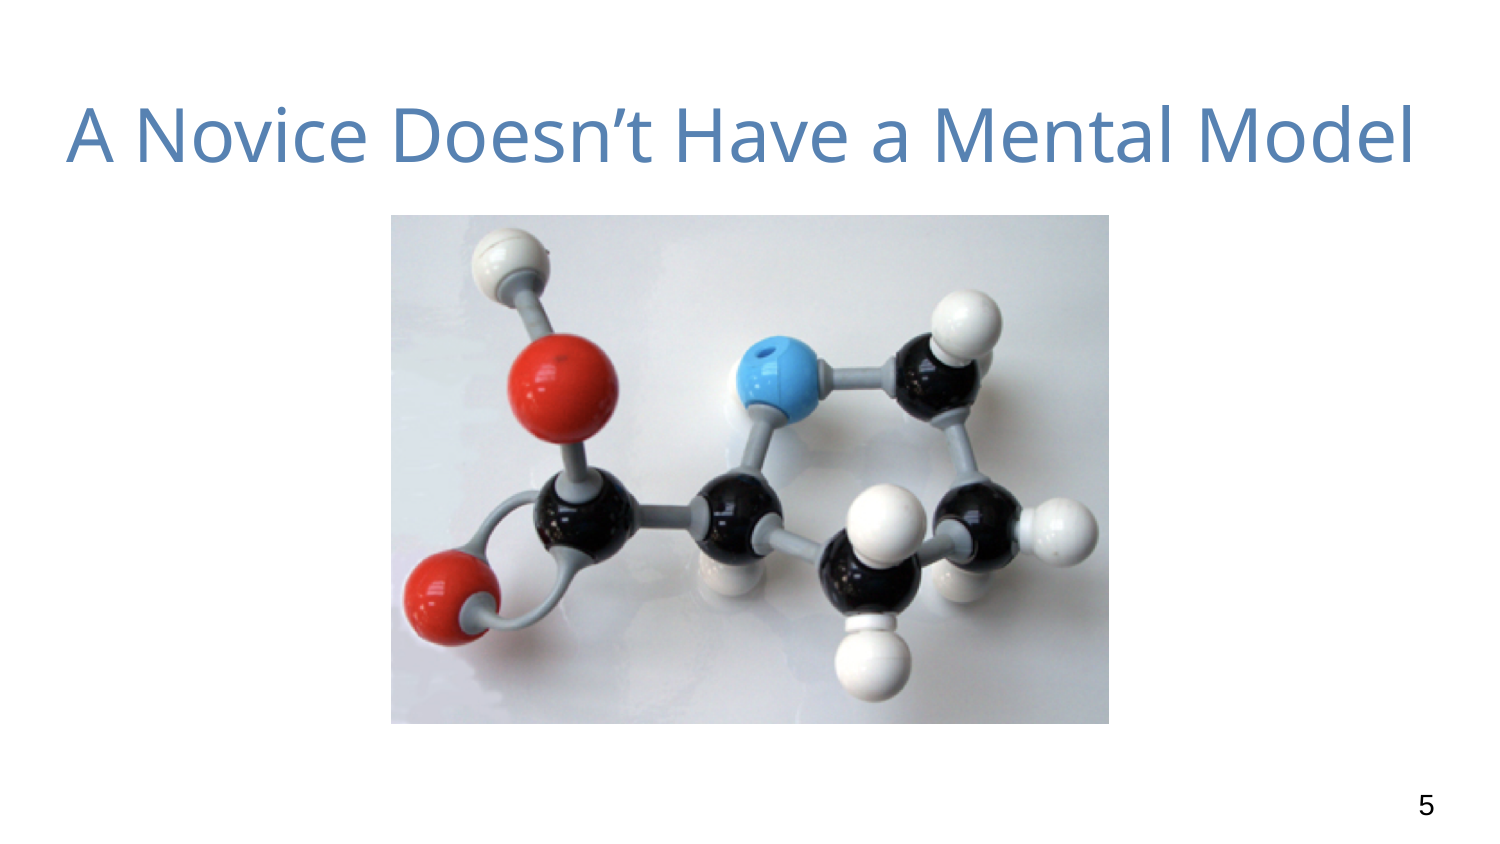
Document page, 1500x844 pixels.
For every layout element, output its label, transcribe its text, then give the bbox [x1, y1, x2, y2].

title A Novice Doesn’t Have a Mental Model [51, 72, 1449, 167]
picture [391, 215, 1109, 724]
